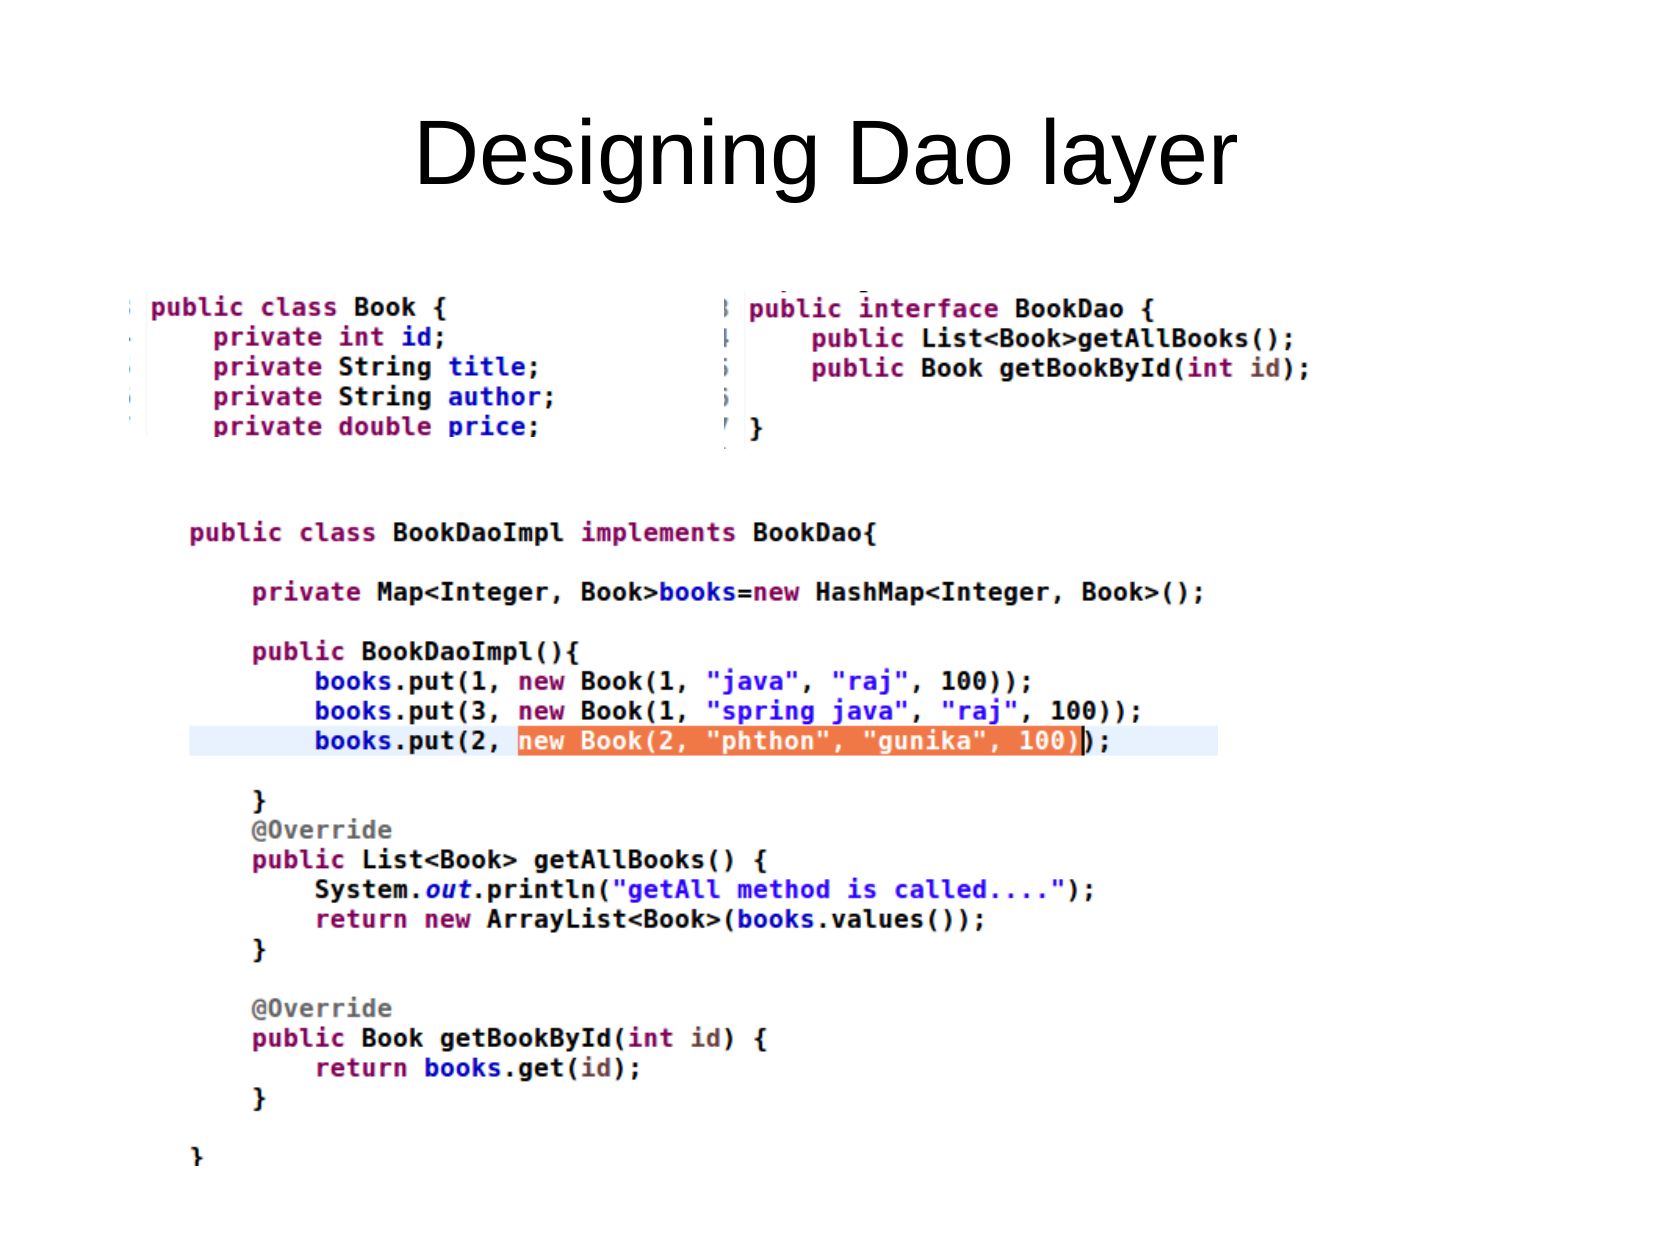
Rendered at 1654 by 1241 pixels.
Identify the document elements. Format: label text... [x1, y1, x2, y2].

picture [724, 291, 1347, 449]
title Designing Dao layer [82, 49, 1571, 257]
picture [129, 291, 650, 438]
picture [188, 507, 1218, 1166]
